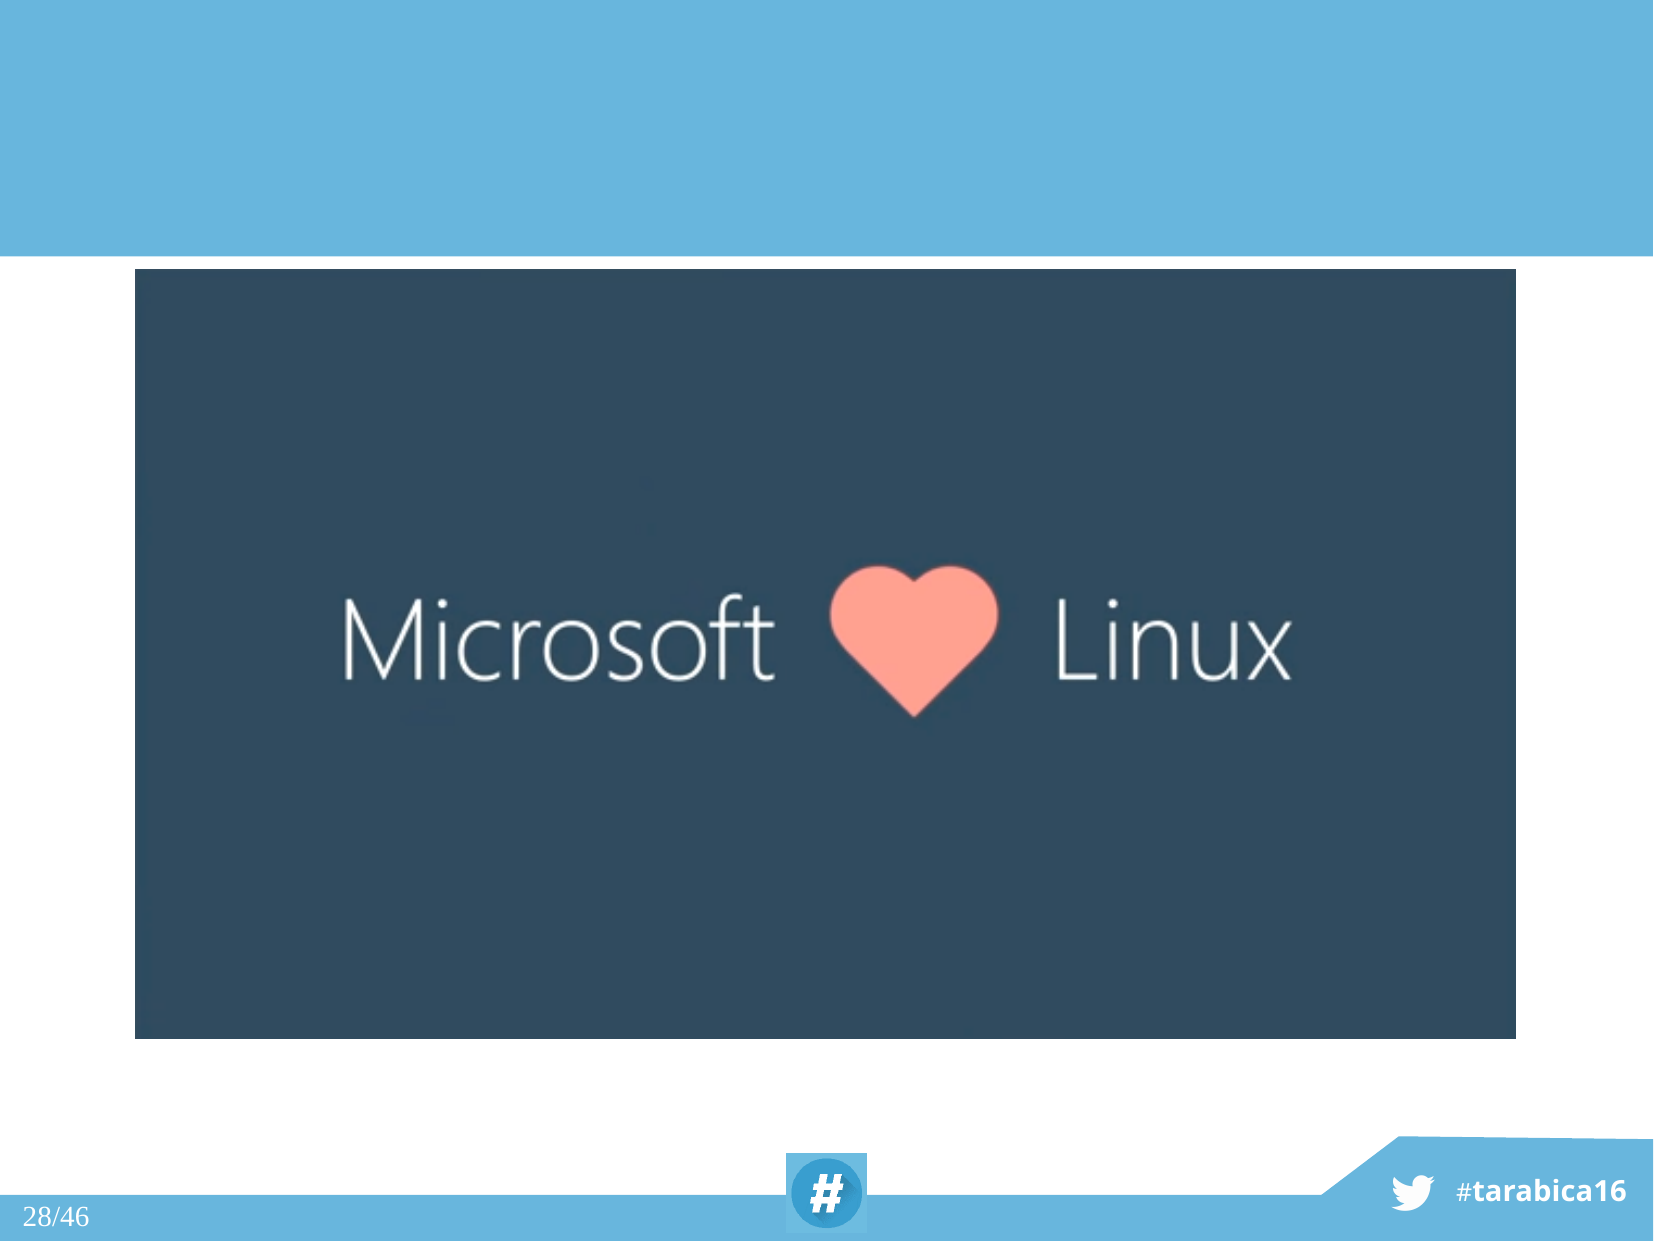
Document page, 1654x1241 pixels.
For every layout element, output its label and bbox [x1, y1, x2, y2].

picture [1378, 1158, 1448, 1228]
picture [786, 1153, 867, 1233]
picture [135, 269, 1516, 1039]
